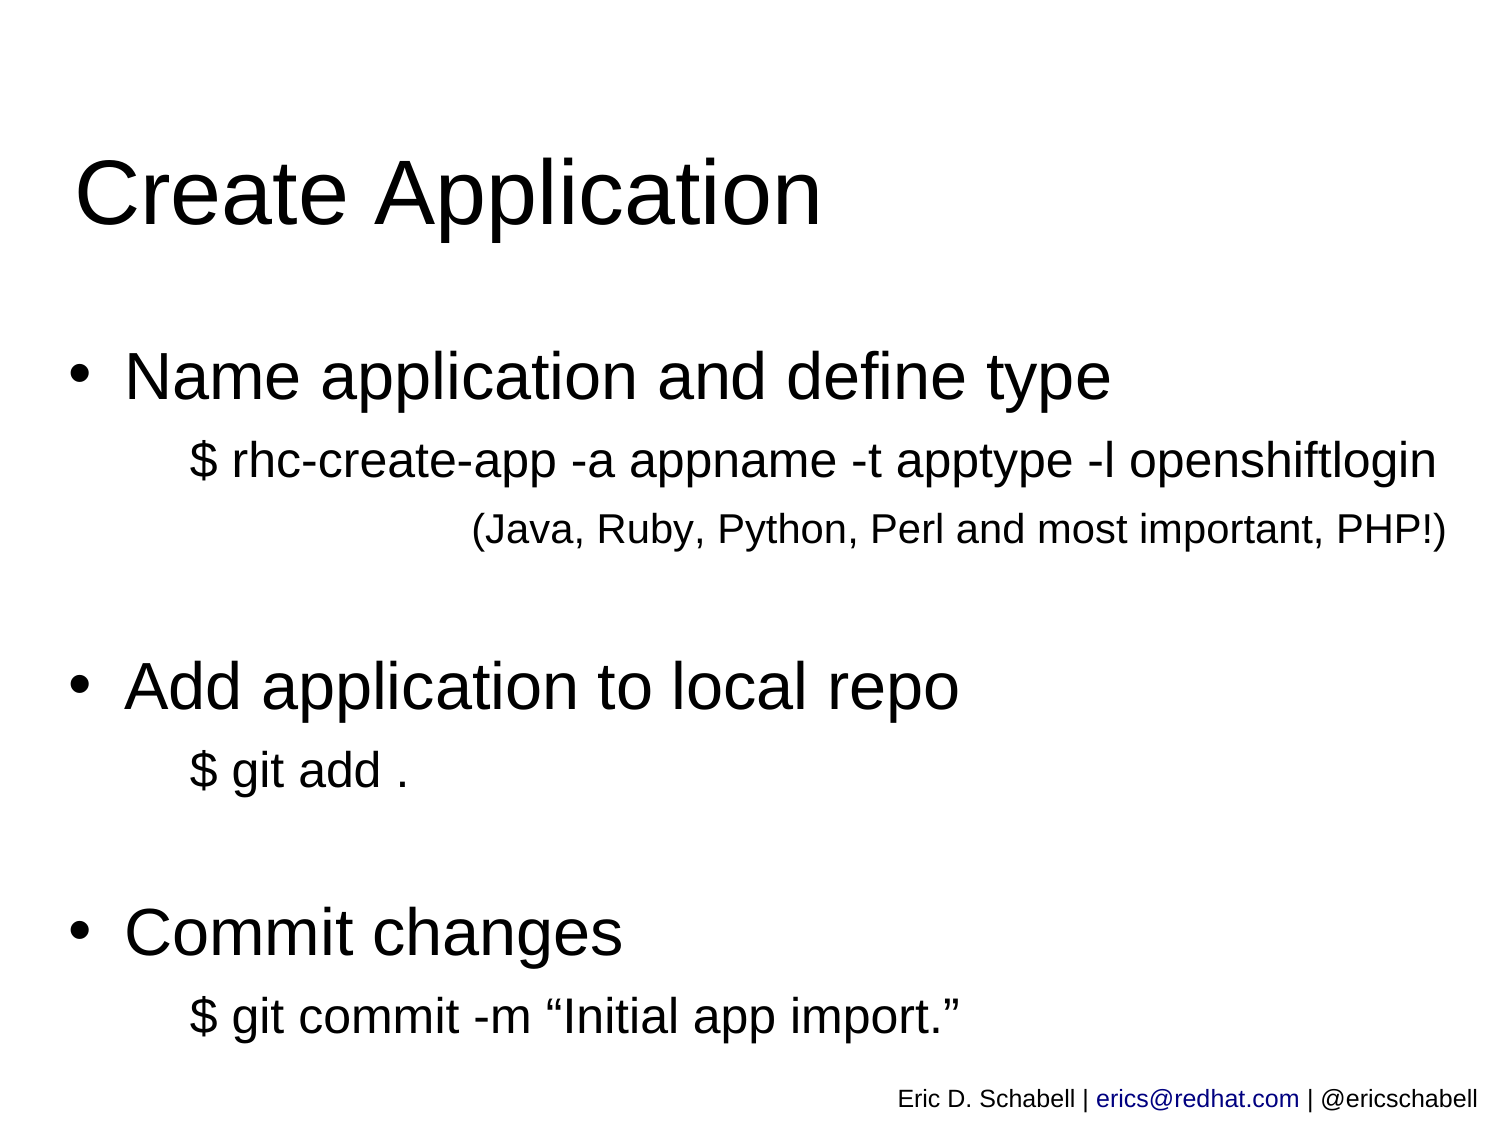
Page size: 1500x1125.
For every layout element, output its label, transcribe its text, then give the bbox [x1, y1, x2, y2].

title Create Application [59, 70, 1335, 306]
list Name application and define type $ rhc-create-app -a appname -t apptype -l openshiftlogin (Java, Ruby, Python, Perl and most important, PHP!) Add application to local repo $ git add . Commit changes $ git commit -m “Initial app import.” [53, 324, 1463, 1068]
